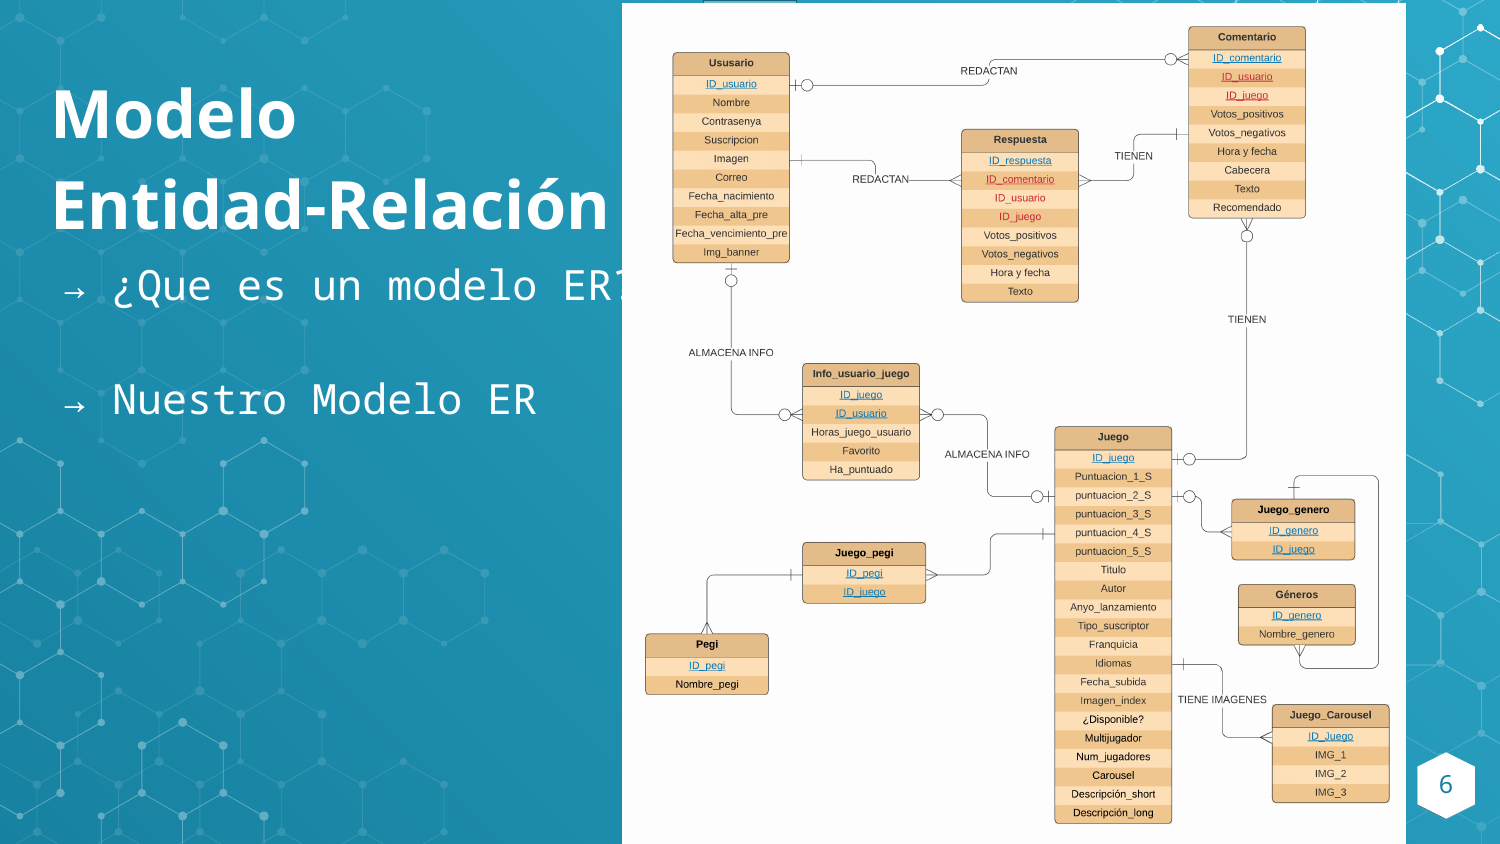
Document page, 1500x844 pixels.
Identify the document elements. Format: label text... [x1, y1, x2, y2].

slide_number <número> [1417, 752, 1475, 819]
text_box → ¿Que es un modelo ER? → Nuestro Modelo ER [47, 248, 622, 472]
picture [622, 3, 1406, 844]
text_box Modelo Entidad-Relación [35, 60, 622, 229]
